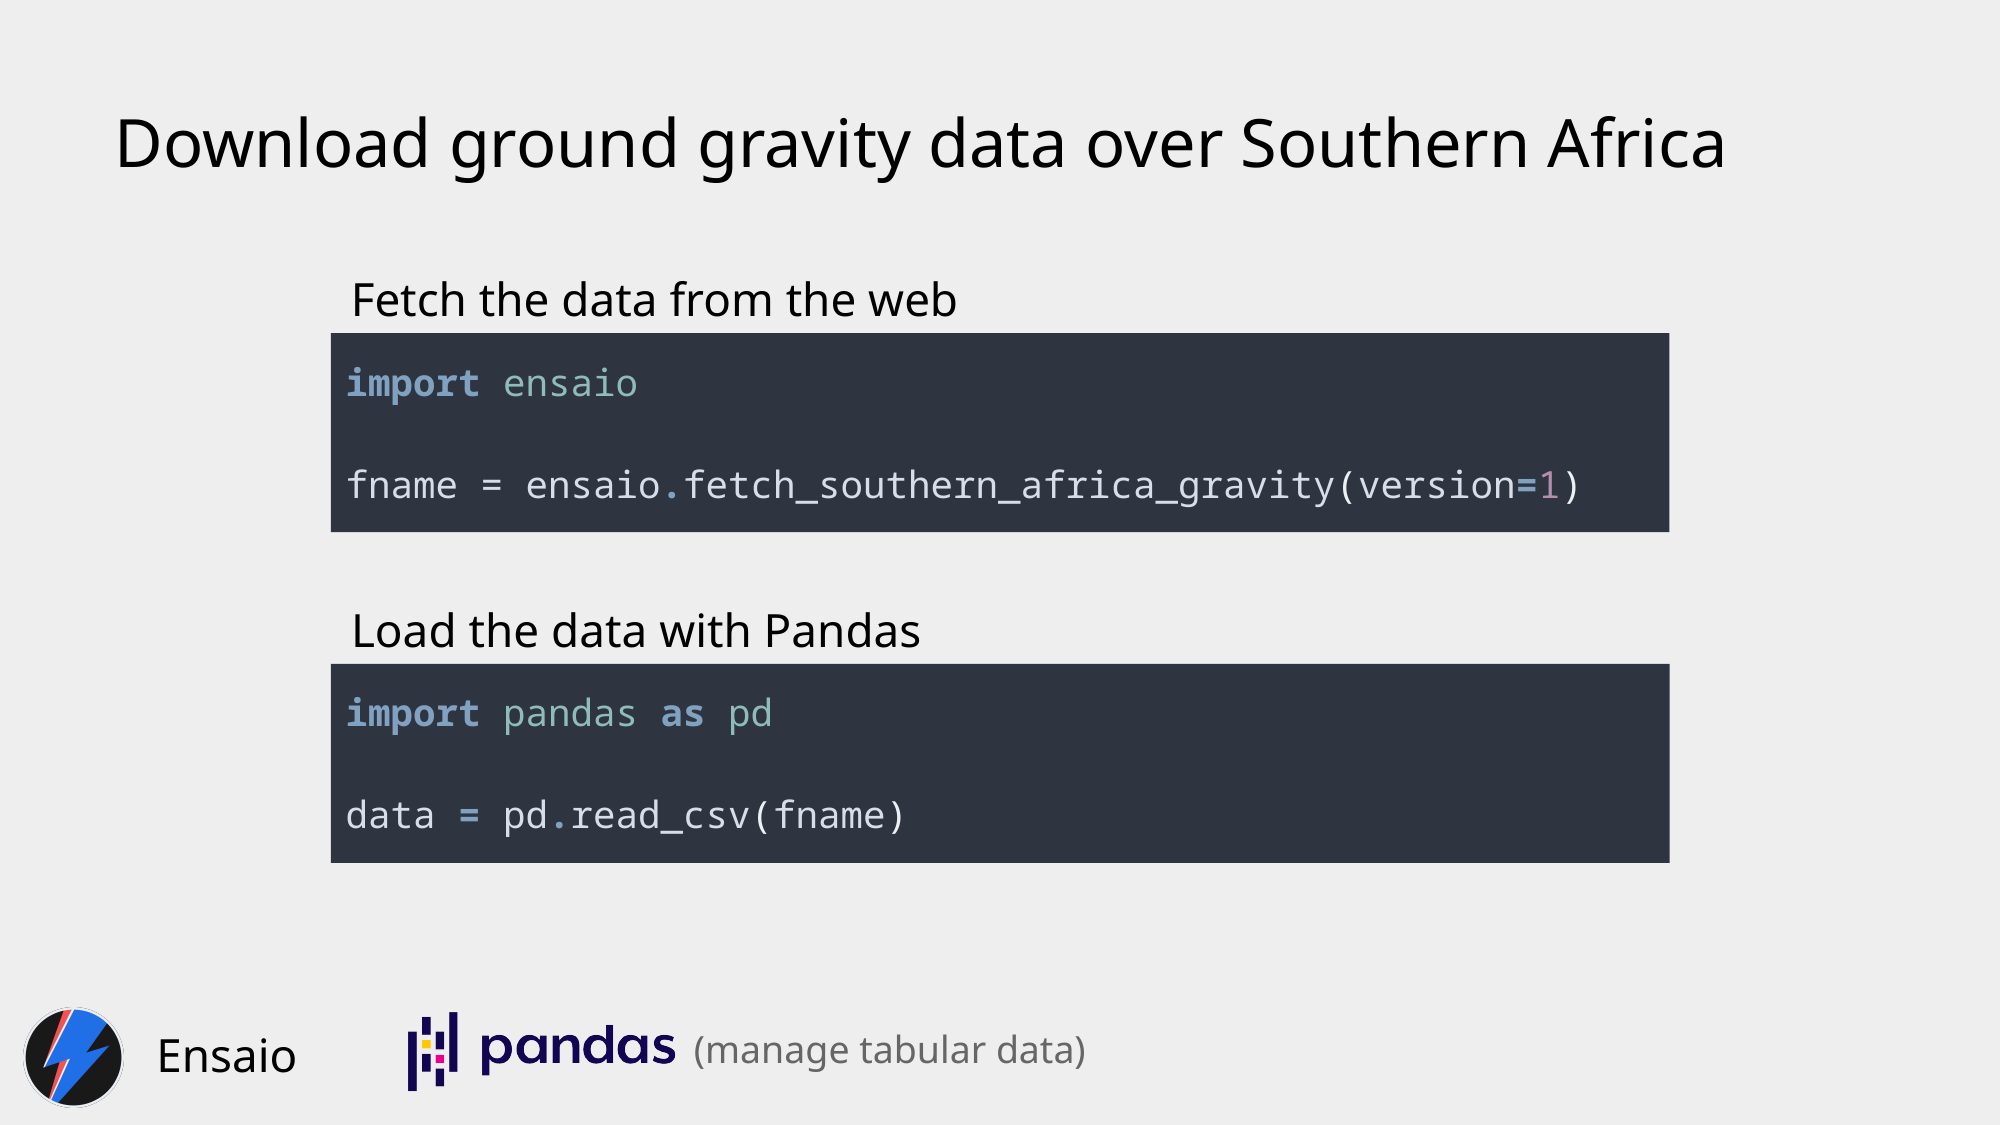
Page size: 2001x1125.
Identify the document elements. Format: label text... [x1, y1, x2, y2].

text_box Load the data with Pandas [336, 590, 1359, 674]
text_box import ensaio fname = ensaio.fetch_southern_africa_gravity(version=1) [330, 333, 1670, 533]
text_box (manage tabular data) [679, 1016, 1134, 1099]
text_box Download ground gravity data over Southern Africa [99, 88, 1872, 207]
text_box import pandas as pd data = pd.read_csv(fname) [330, 663, 1670, 863]
picture [395, 992, 688, 1111]
picture [23, 1007, 124, 1108]
text_box Fetch the data from the web [336, 259, 1359, 343]
text_box Ensaio [141, 1016, 378, 1099]
